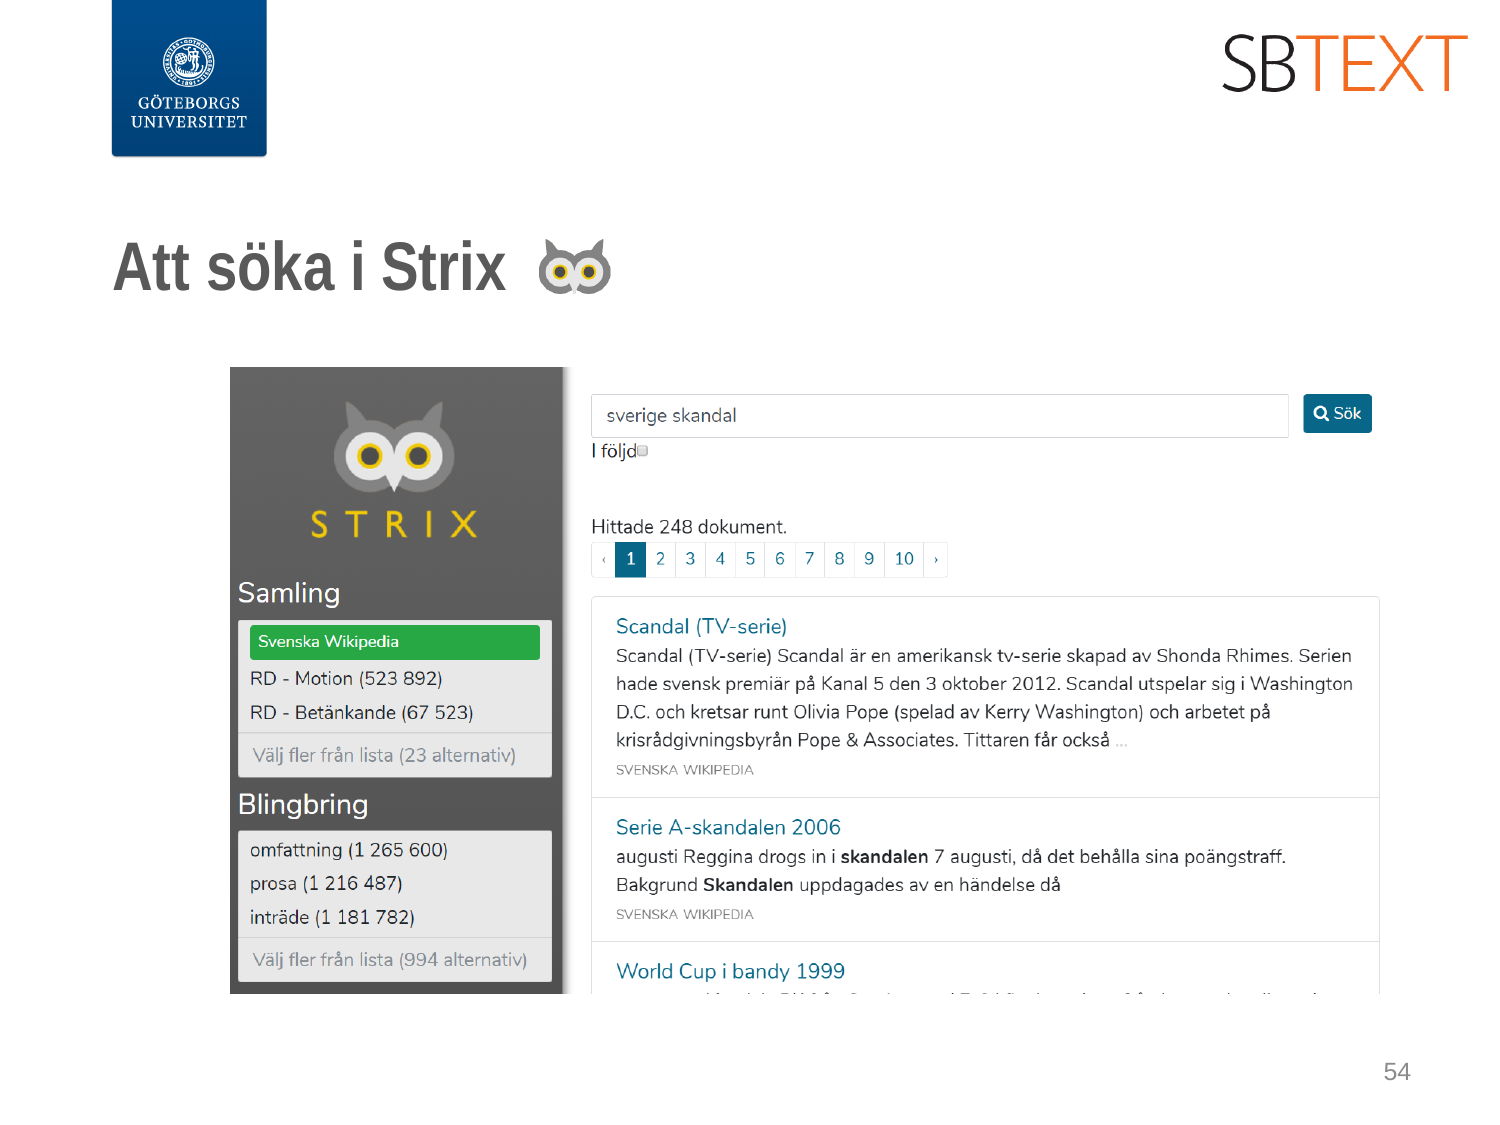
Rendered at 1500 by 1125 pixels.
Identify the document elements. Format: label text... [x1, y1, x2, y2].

picture [110, 0, 268, 159]
title Att söka i Strix [112, 231, 1412, 362]
picture [230, 367, 1385, 994]
slide_number <number> [1316, 1051, 1412, 1091]
picture [1205, 19, 1476, 110]
picture [525, 239, 623, 297]
